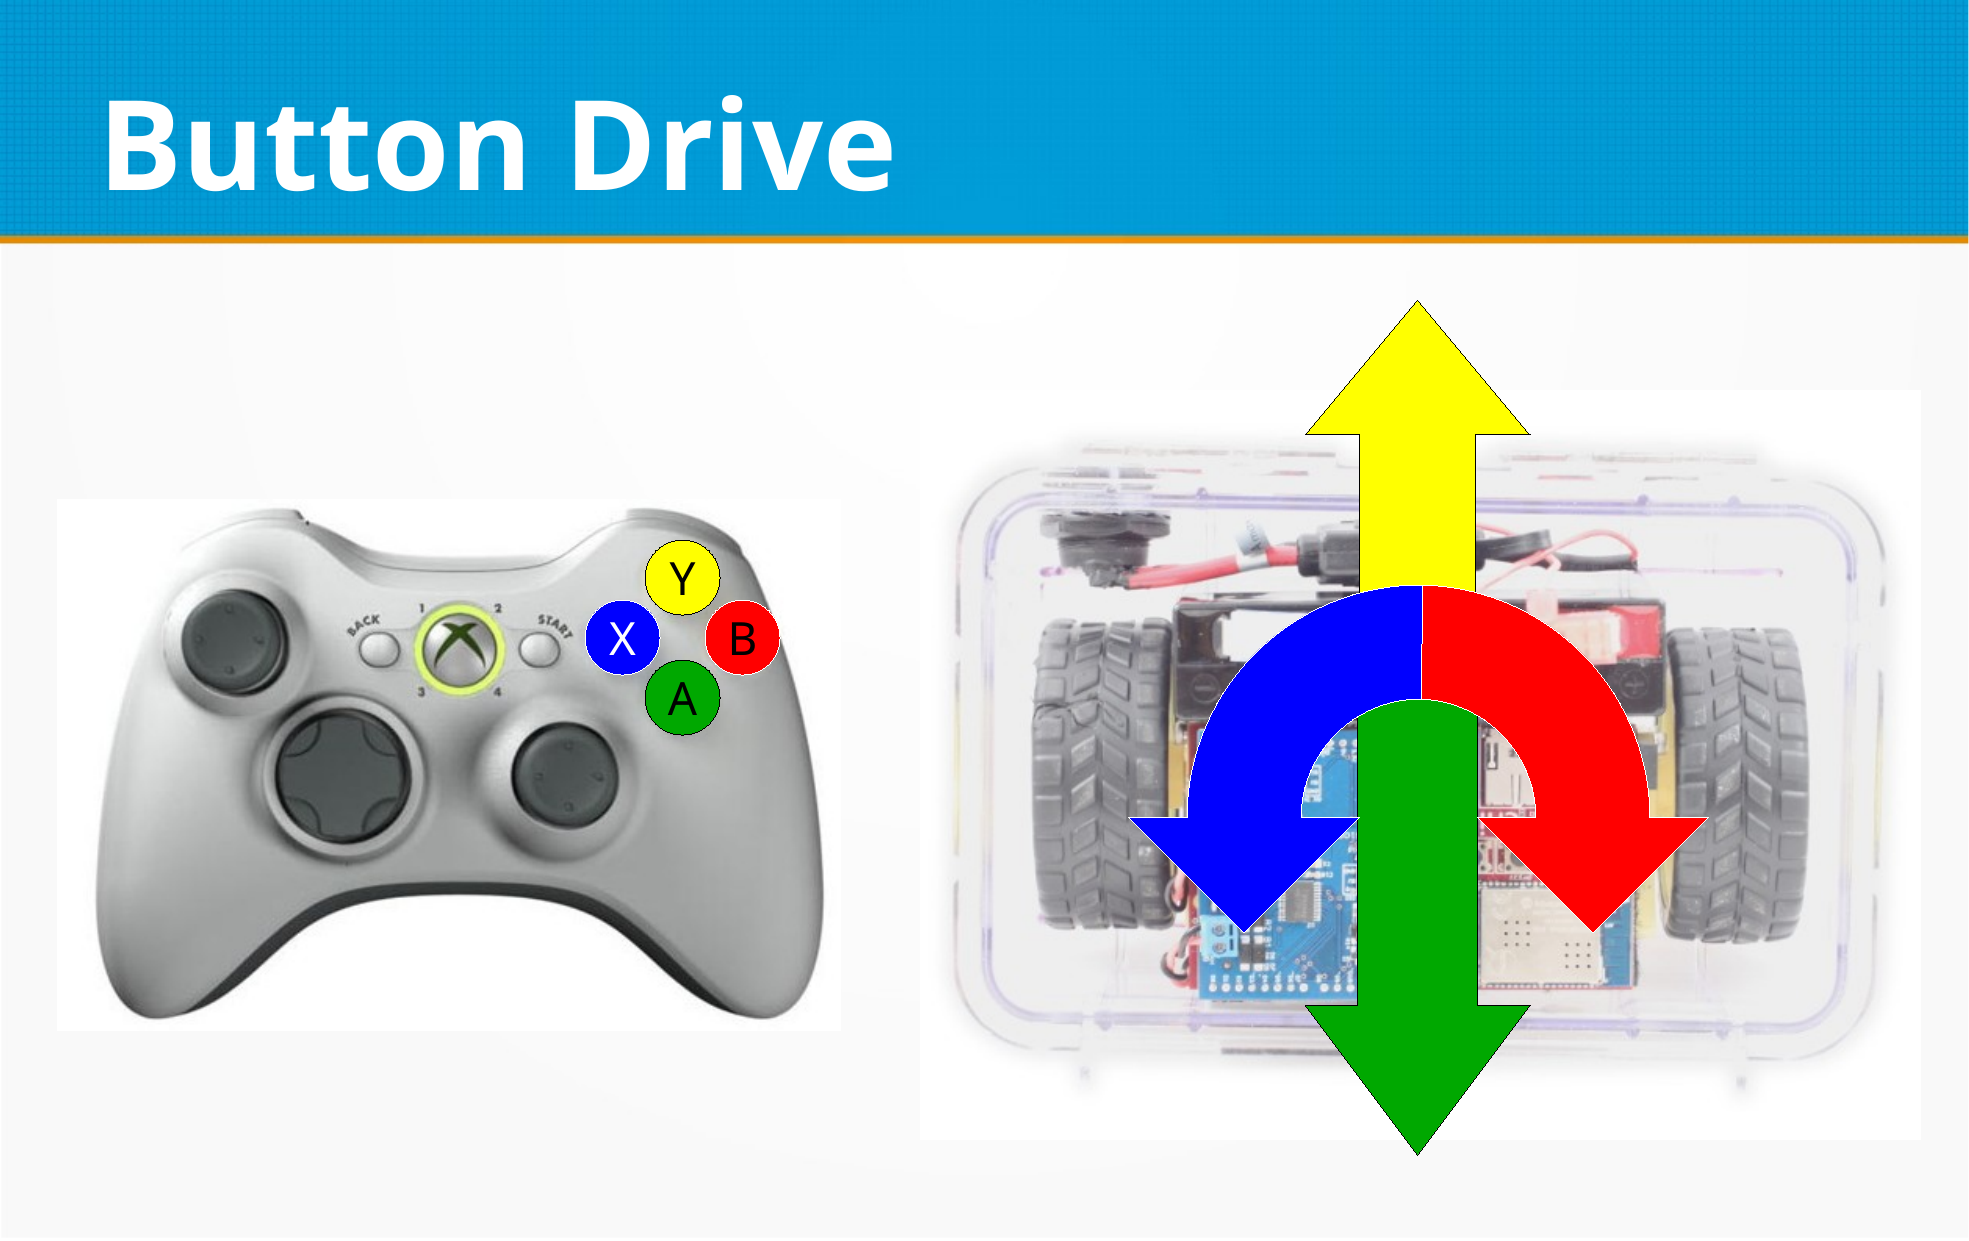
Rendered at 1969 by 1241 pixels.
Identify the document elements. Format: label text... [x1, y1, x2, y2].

text_box B [705, 600, 781, 676]
picture [0, 233, 1969, 1241]
text_box [1128, 300, 1709, 1156]
text_box Y [645, 540, 721, 616]
text_box X [585, 600, 661, 676]
text_box A [645, 660, 721, 736]
title Button Drive [98, 19, 1870, 227]
